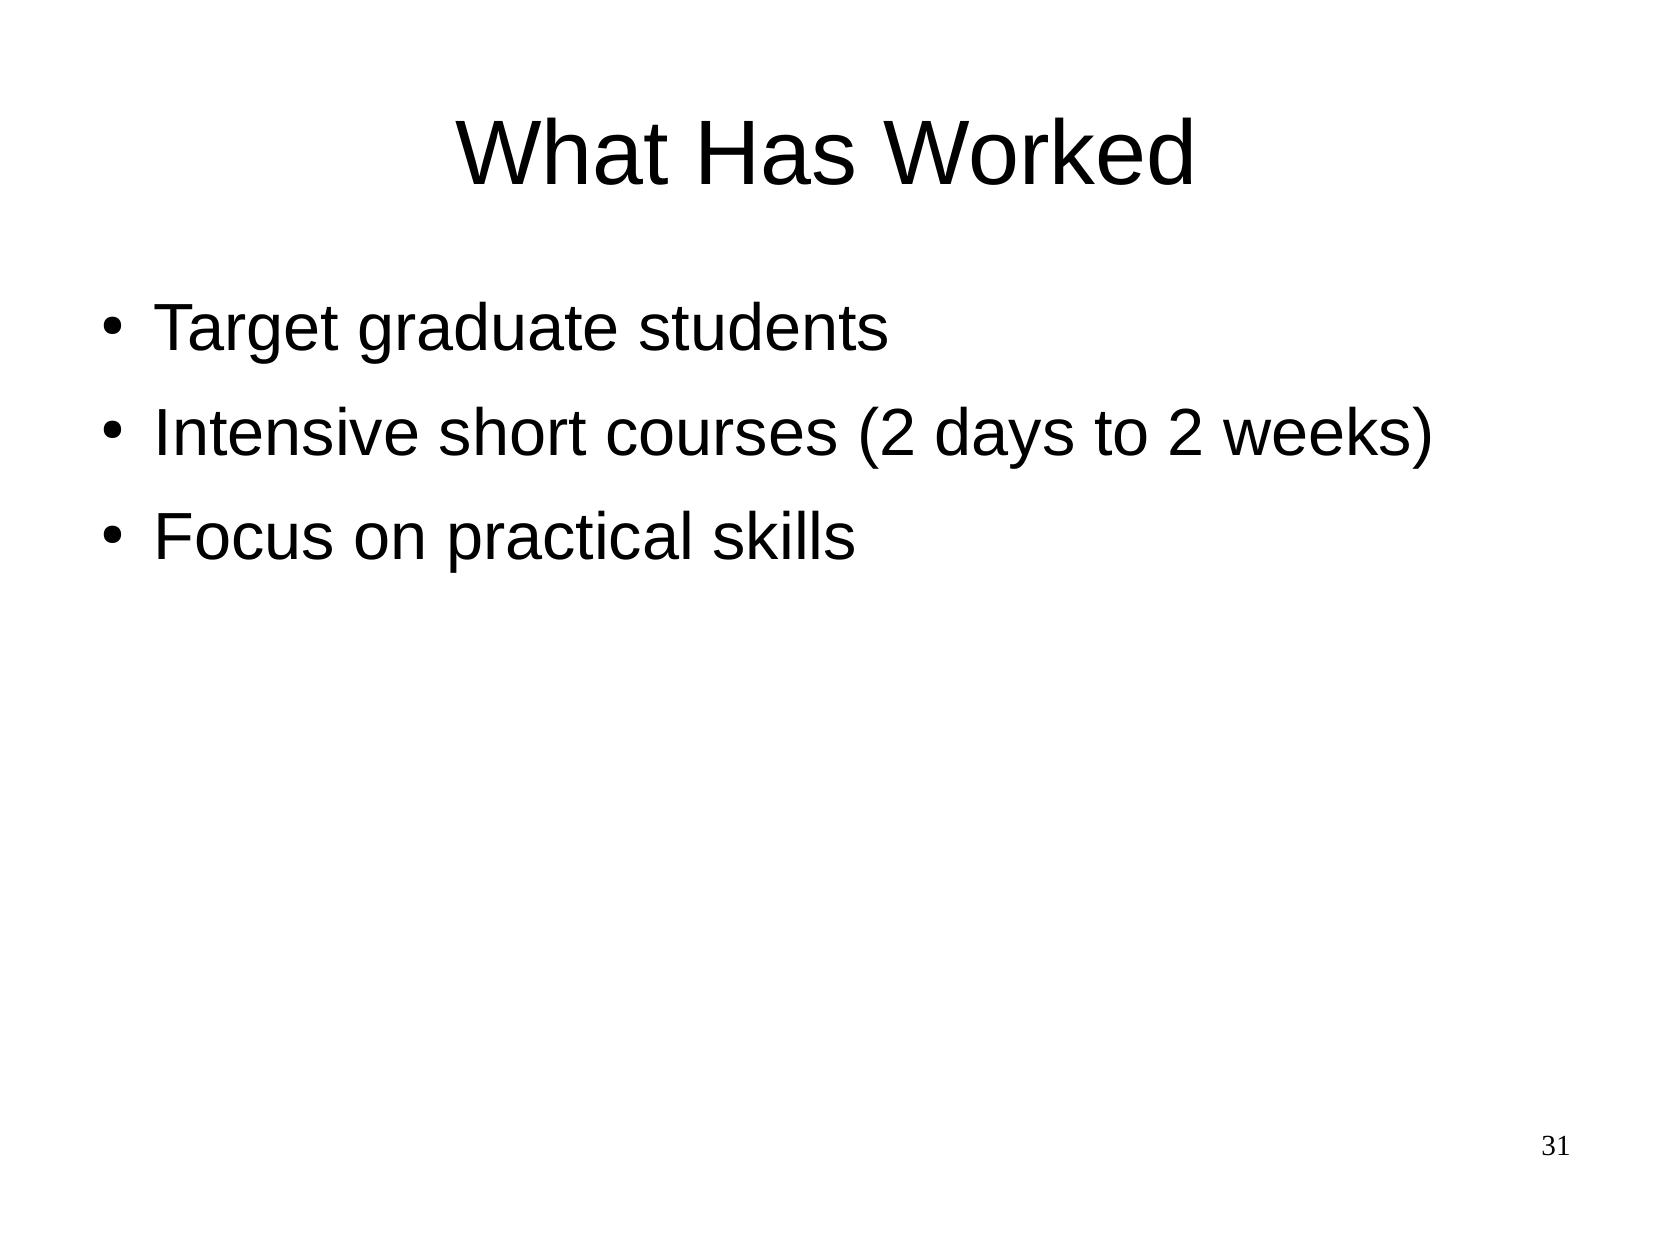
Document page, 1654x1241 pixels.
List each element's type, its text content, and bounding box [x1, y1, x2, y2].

list Target graduate students Intensive short courses (2 days to 2 weeks) Focus on practical skills [82, 290, 1538, 1010]
title What Has Worked [82, 49, 1571, 257]
